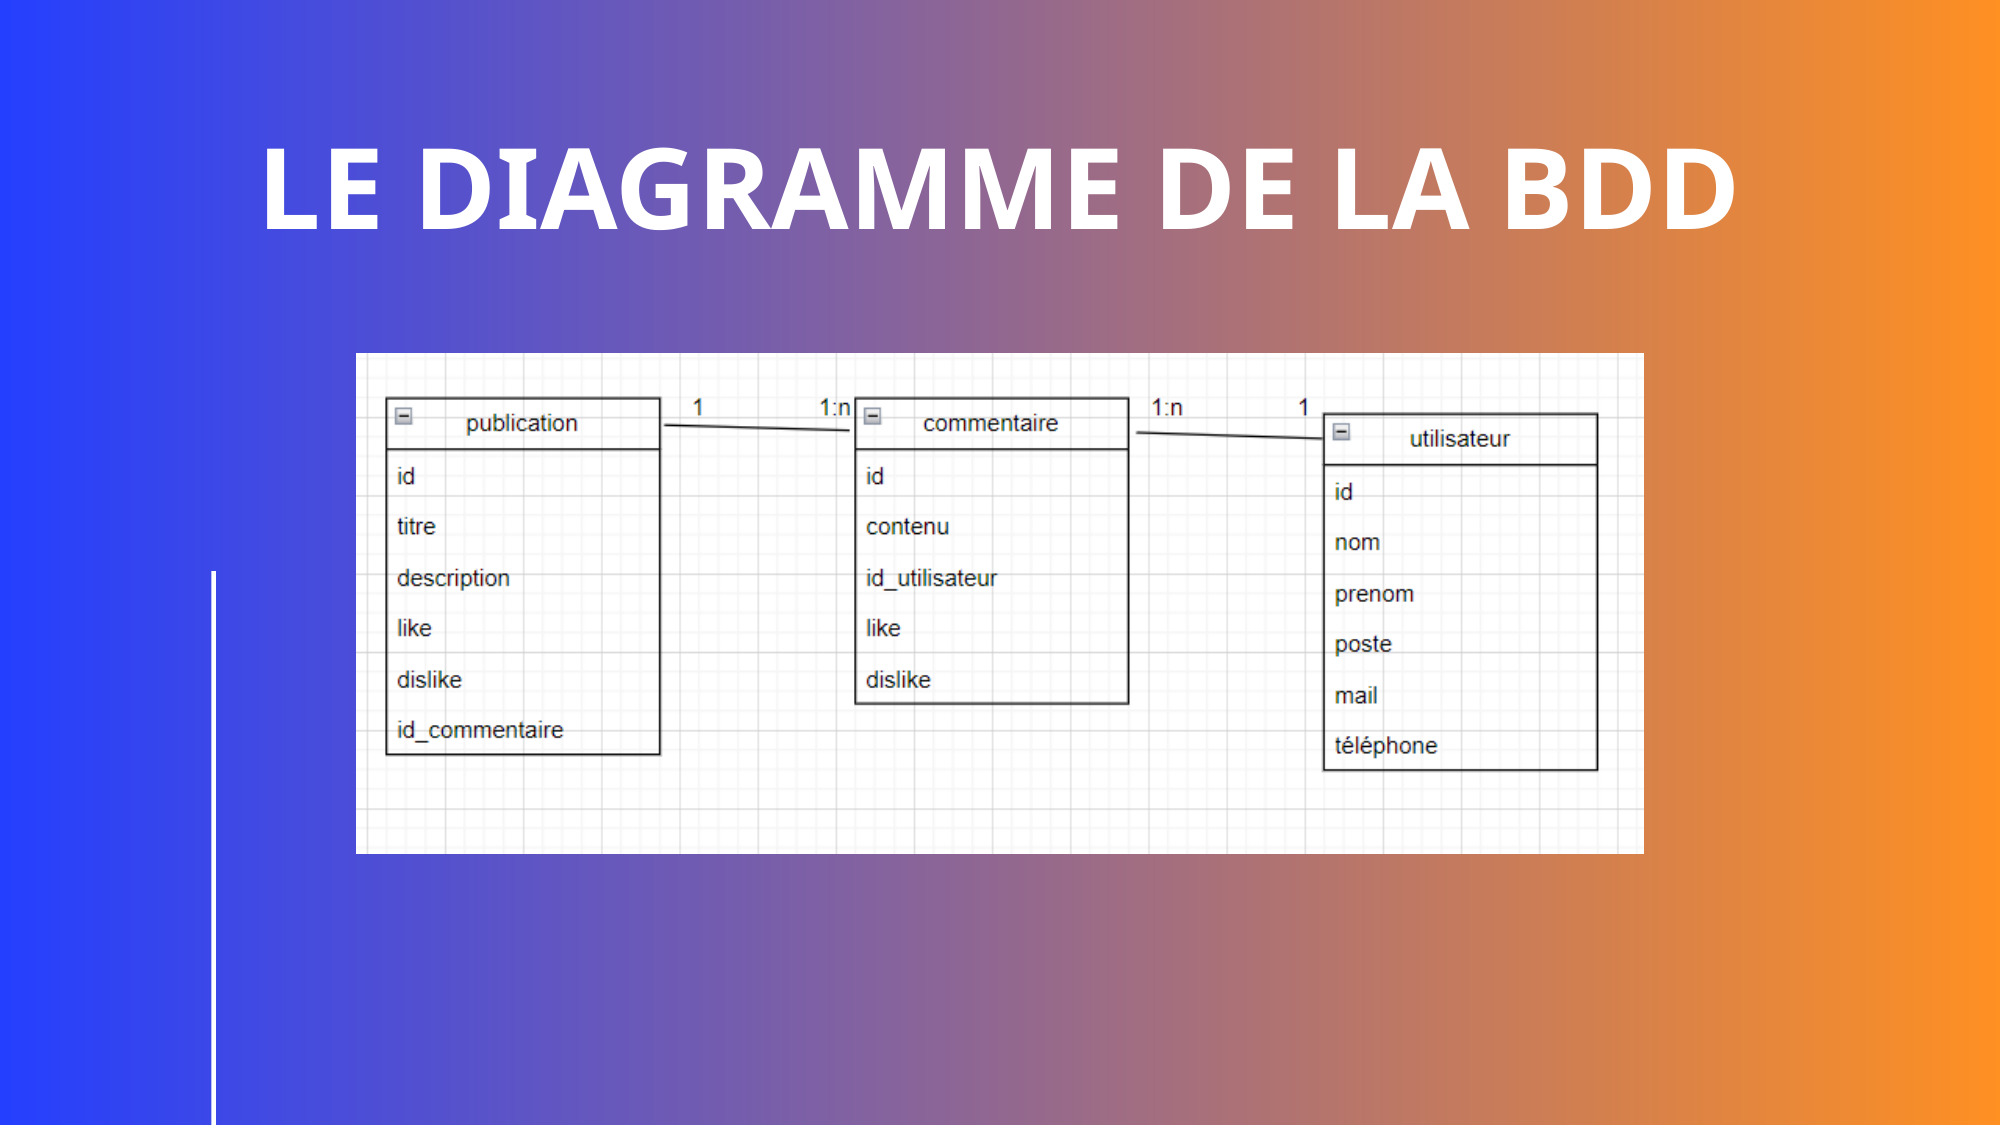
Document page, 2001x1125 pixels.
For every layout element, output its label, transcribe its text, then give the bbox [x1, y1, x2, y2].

title Le diagramme de la bdd [170, 97, 1830, 262]
subtitle * [925, 771, 1762, 968]
picture [356, 353, 1644, 855]
